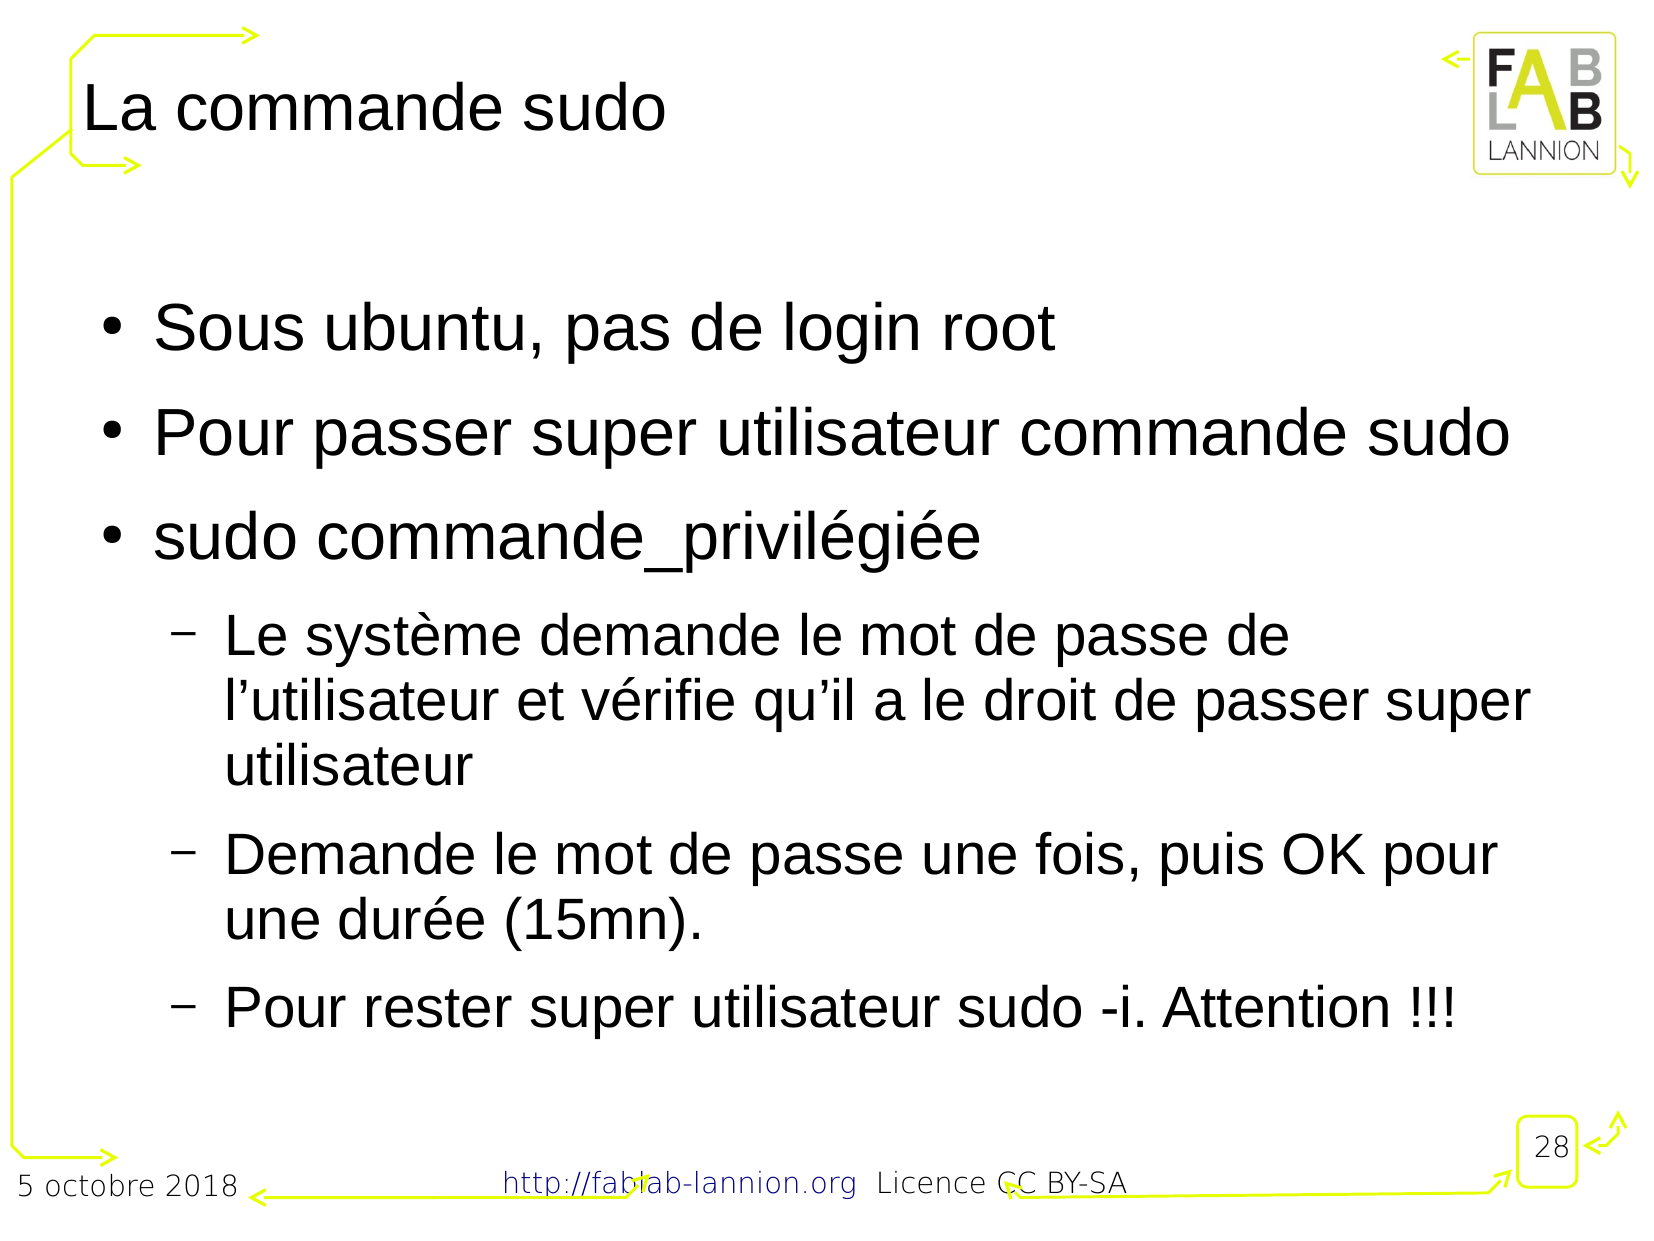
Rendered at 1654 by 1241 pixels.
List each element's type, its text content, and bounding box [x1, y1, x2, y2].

picture [1470, 29, 1619, 178]
title La commande sudo [82, 49, 1441, 166]
list Sous ubuntu, pas de login root Pour passer super utilisateur commande sudo sudo commande_privilégiée Le système demande le mot de passe de l’utilisateur et vérifie qu’il a le droit de passer super utilisateur Demande le mot de passe une fois, puis OK pour une durée (15mn). Pour rester super utilisateur sudo -i. Attention !!! [82, 290, 1571, 1134]
